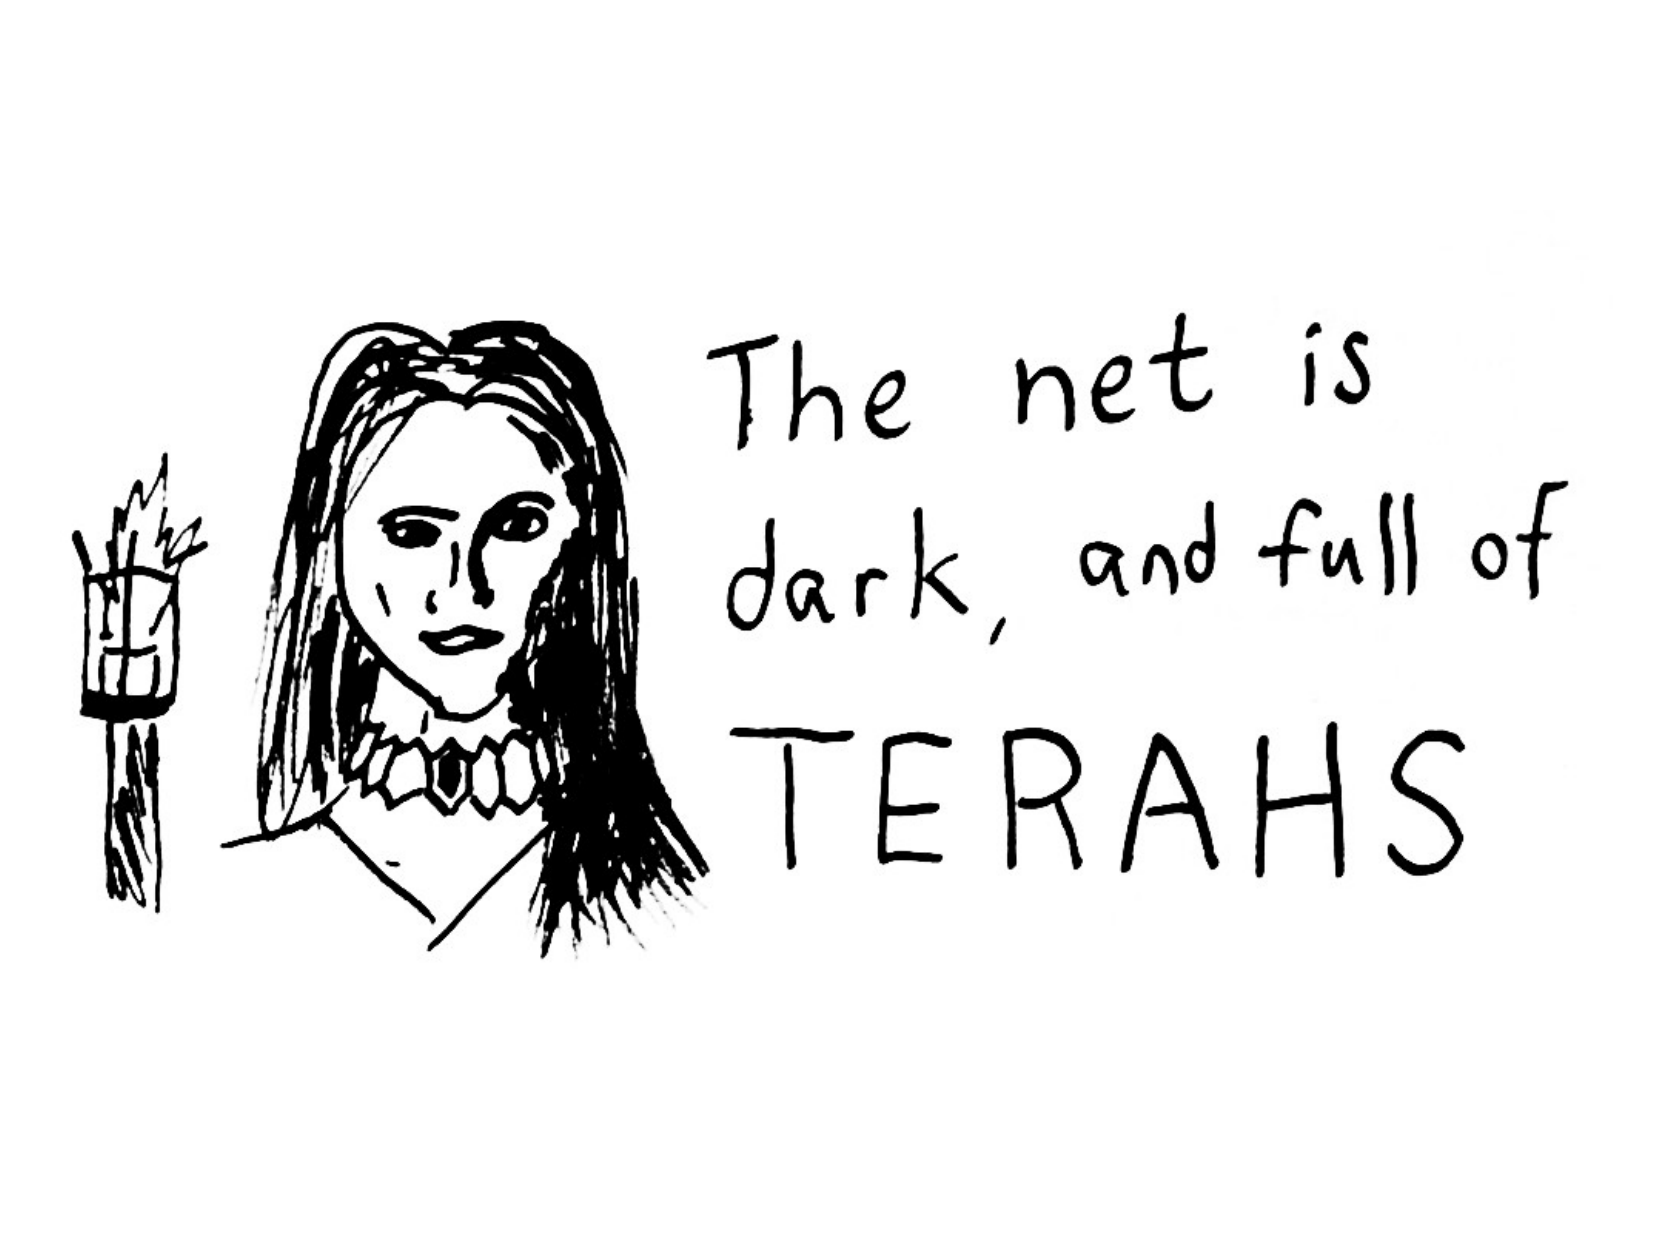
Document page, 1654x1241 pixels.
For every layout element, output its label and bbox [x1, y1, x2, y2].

picture [60, 210, 1613, 991]
